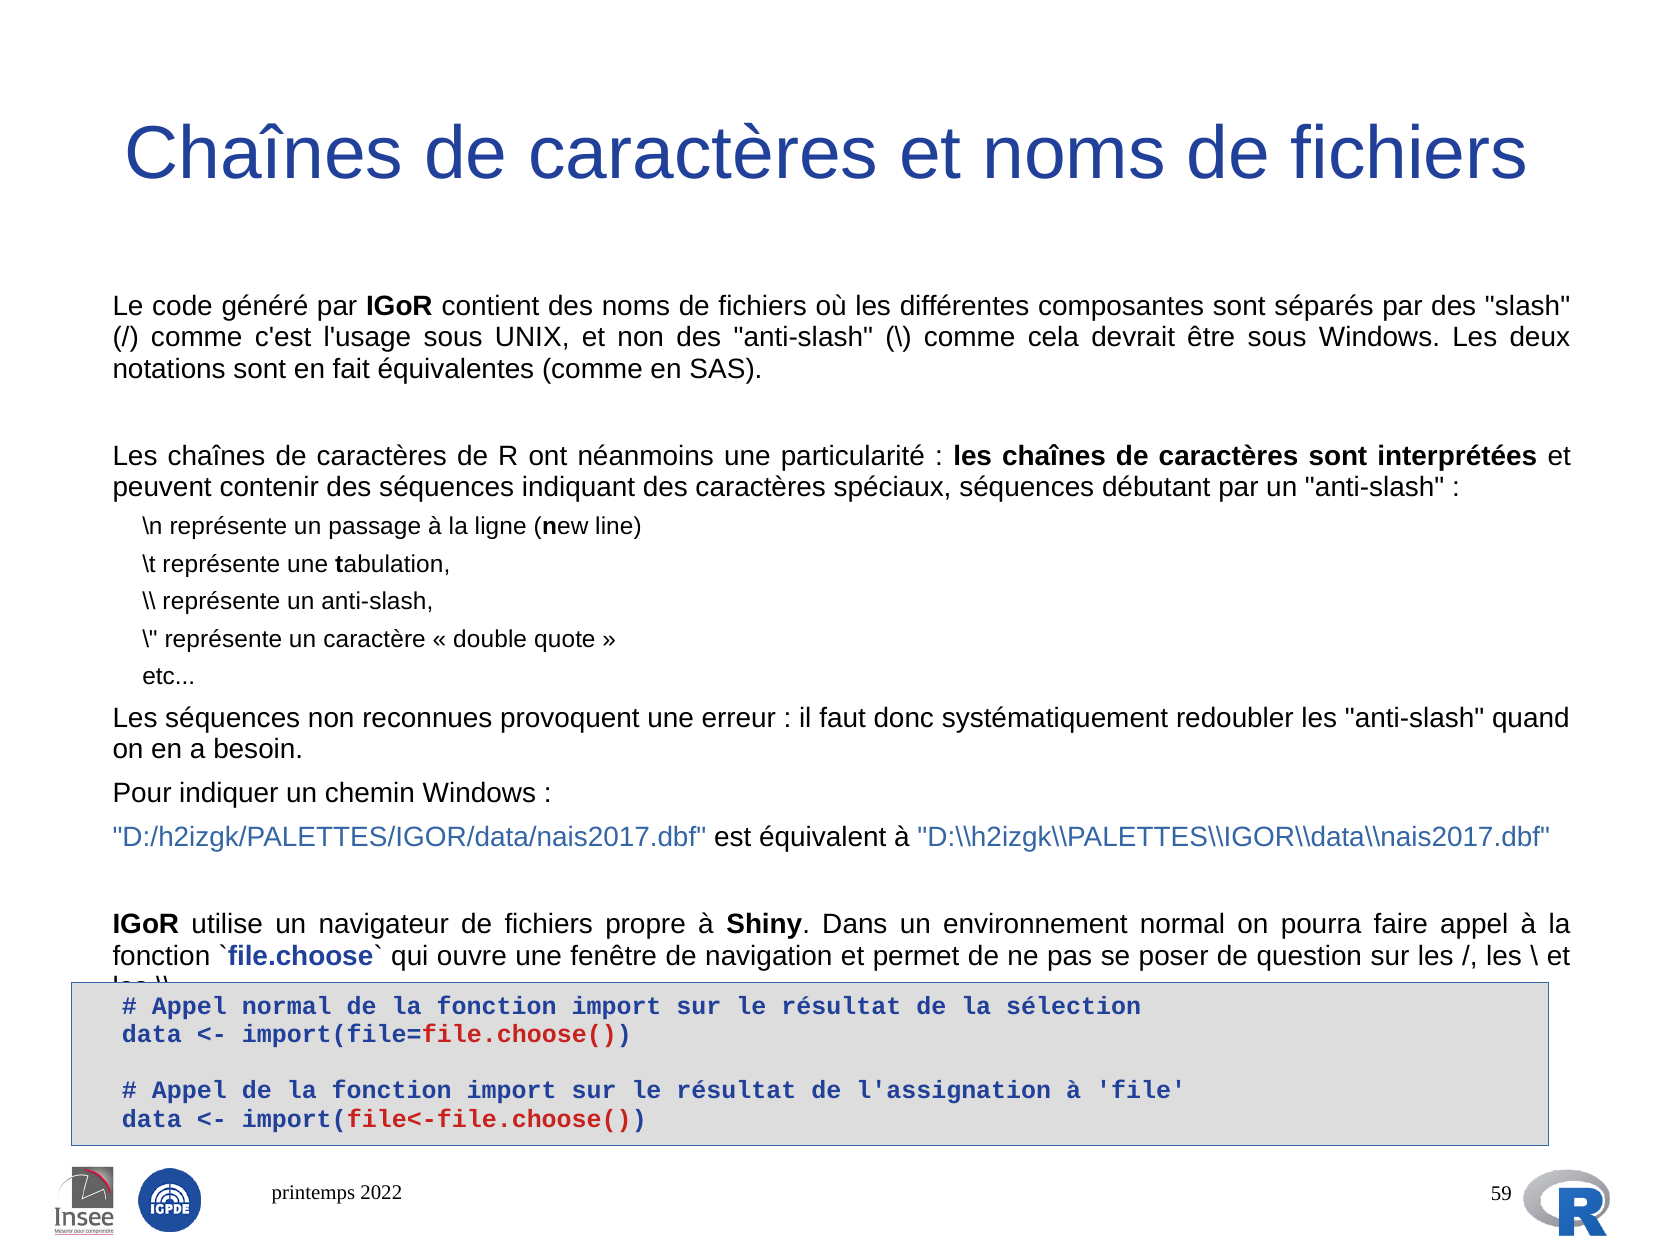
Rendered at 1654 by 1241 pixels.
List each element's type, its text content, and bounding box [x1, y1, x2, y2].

picture [47, 1163, 120, 1236]
title Chaînes de caractères et noms de fichiers [82, 49, 1571, 257]
picture [1523, 1169, 1610, 1236]
text_box # Appel normal de la fonction import sur le résultat de la sélection data <- import(file=file.choose()) # Appel de la fonction import sur le résultat de l'assignation à 'file' data <- import(file<-file.choose()) [71, 982, 1549, 1146]
picture [138, 1168, 201, 1232]
list Le code généré par IGoR contient des noms de fichiers où les différentes composantes sont séparés par des "slash" (/) comme c'est l'usage sous UNIX, et non des "anti-slash" (\) comme cela devrait être sous Windows. Les deux notations sont en fait équivalentes (comme en SAS). Les chaînes de caractères de R ont néanmoins une particularité : les chaînes de caractères sont interprétées et peuvent contenir des séquences indiquant des caractères spéciaux, séquences débutant par un "anti-slash" : \n représente un passage à la ligne (new line) \t représente une tabulation, \\ représente un anti-slash, \" représente un caractère « double quote » etc... Les séquences non reconnues provoquent une erreur : il faut donc systématiquement redoubler les "anti-slash" quand on en a besoin. Pour indiquer un chemin Windows : "D:/h2izgk/PALETTES/IGOR/data/nais2017.dbf" est équivalent à "D:\\h2izgk\\PALETTES\\IGOR\\data\\nais2017.dbf" IGoR utilise un navigateur de fichiers propre à Shiny. Dans un environnement normal on pourra faire appel à la fonction `file.choose` qui ouvre une fenêtre de navigation et permet de ne pas se poser de question sur les /, les \ et les \\. [82, 290, 1571, 1010]
